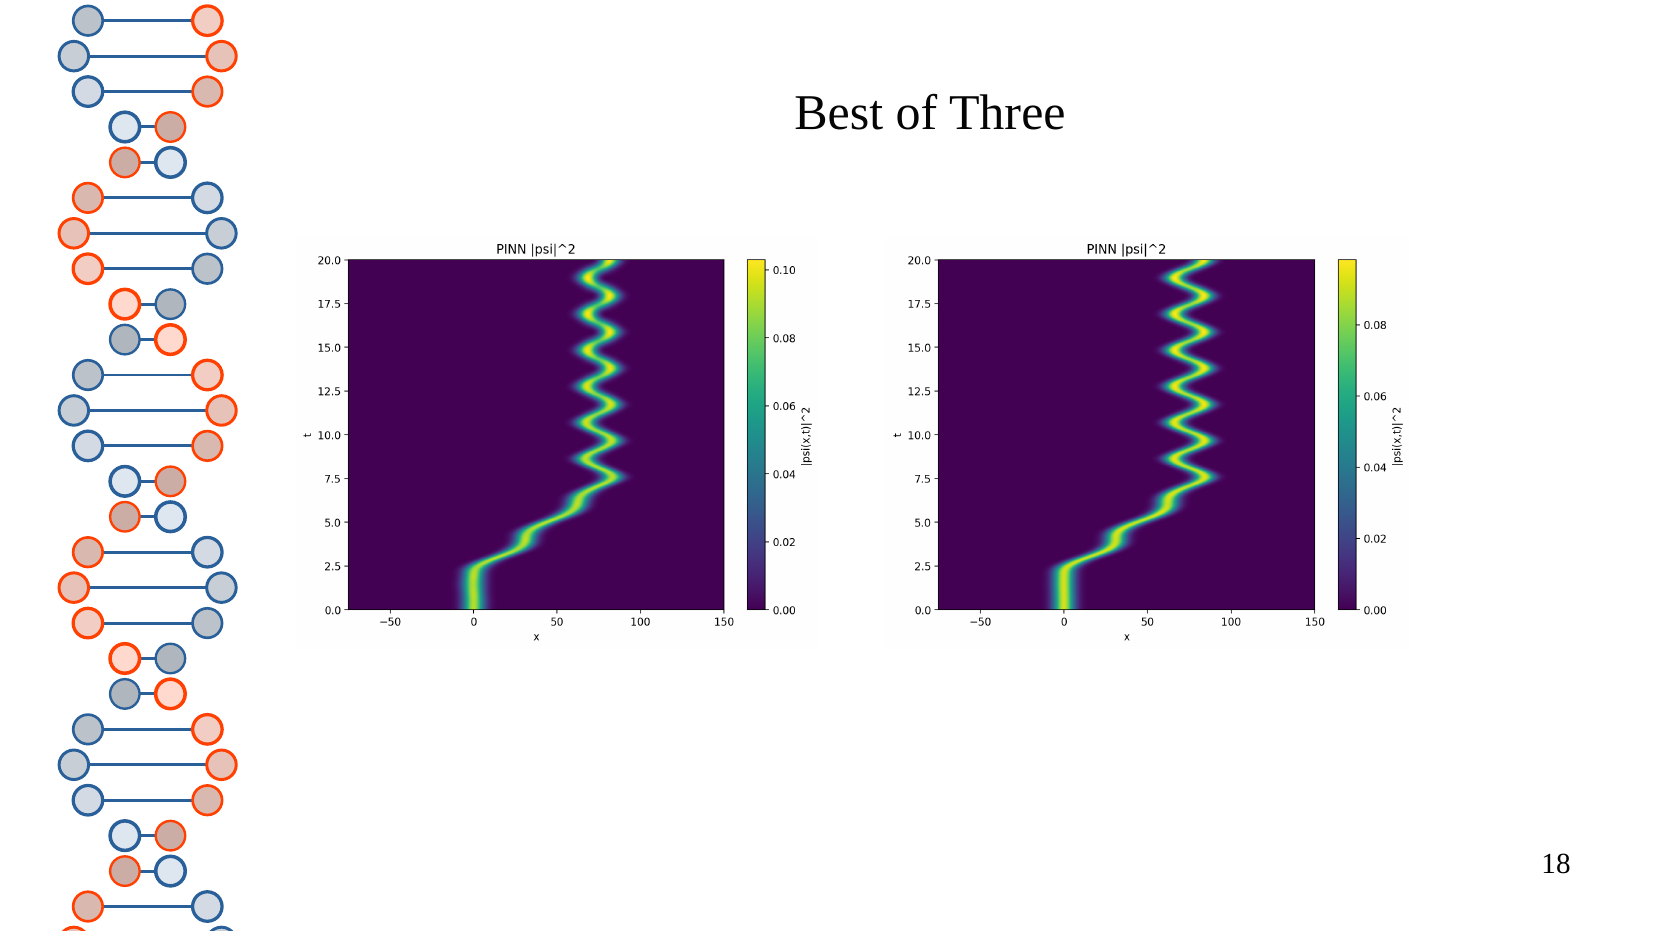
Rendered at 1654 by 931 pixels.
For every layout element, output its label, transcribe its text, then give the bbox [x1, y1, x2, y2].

picture [295, 236, 818, 650]
picture [885, 236, 1409, 650]
title Best of Three [265, 35, 1595, 189]
